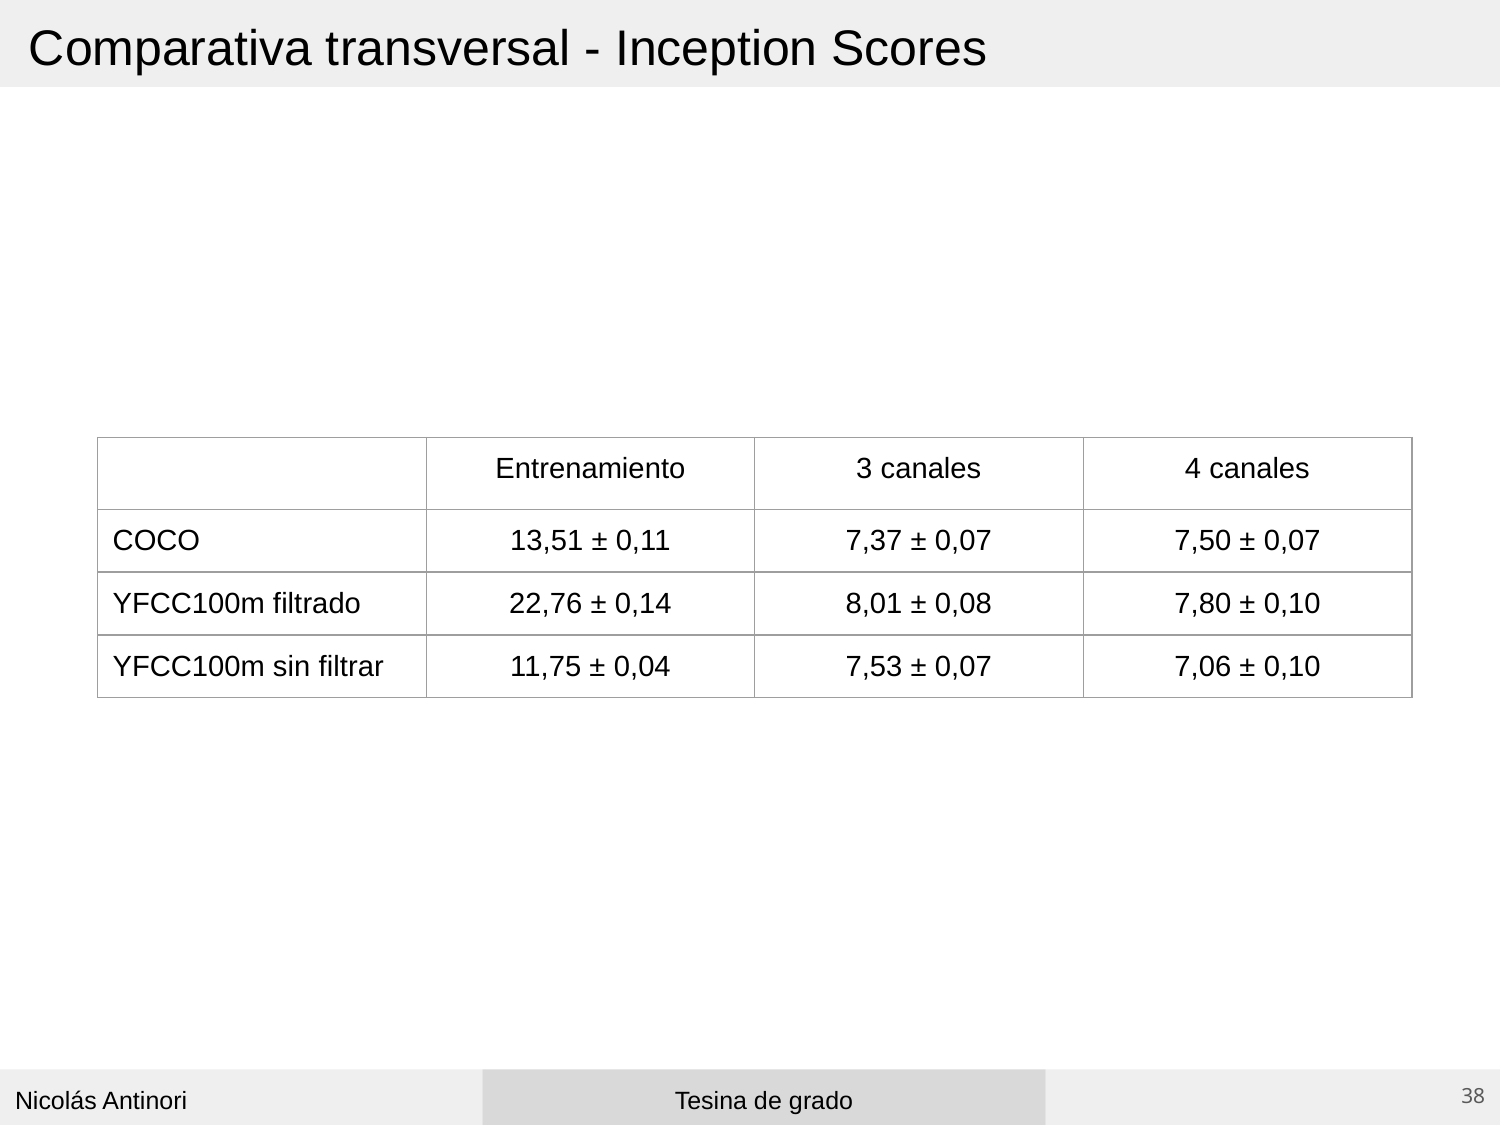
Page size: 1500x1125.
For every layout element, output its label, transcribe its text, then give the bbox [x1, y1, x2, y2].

table_header 3 canales [755, 438, 1083, 509]
table_cell 13,51 ± 0,11 [427, 510, 754, 571]
table_header [98, 438, 426, 509]
table_cell 7,80 ± 0,10 [1084, 573, 1411, 634]
table_cell YFCC100m sin filtrar [98, 636, 426, 697]
slide_number <number> [1046, 1069, 1500, 1125]
table_cell 7,53 ± 0,07 [755, 636, 1083, 697]
table_cell 22,76 ± 0,14 [427, 573, 754, 634]
table_header Entrenamiento [427, 438, 754, 509]
table_cell YFCC100m filtrado [98, 573, 426, 634]
text_box Tesina de grado [482, 1069, 1046, 1125]
table_cell COCO [98, 510, 426, 571]
table_cell 8,01 ± 0,08 [755, 573, 1083, 634]
text_box Comparativa transversal - Inception Scores [0, 0, 1500, 87]
table_cell 11,75 ± 0,04 [427, 636, 754, 697]
text_box Nicolás Antinori [0, 1069, 482, 1125]
table_cell 7,50 ± 0,07 [1084, 510, 1411, 571]
table_header 4 canales [1084, 438, 1411, 509]
table_cell 7,37 ± 0,07 [755, 510, 1083, 571]
table_cell 7,06 ± 0,10 [1084, 636, 1411, 697]
